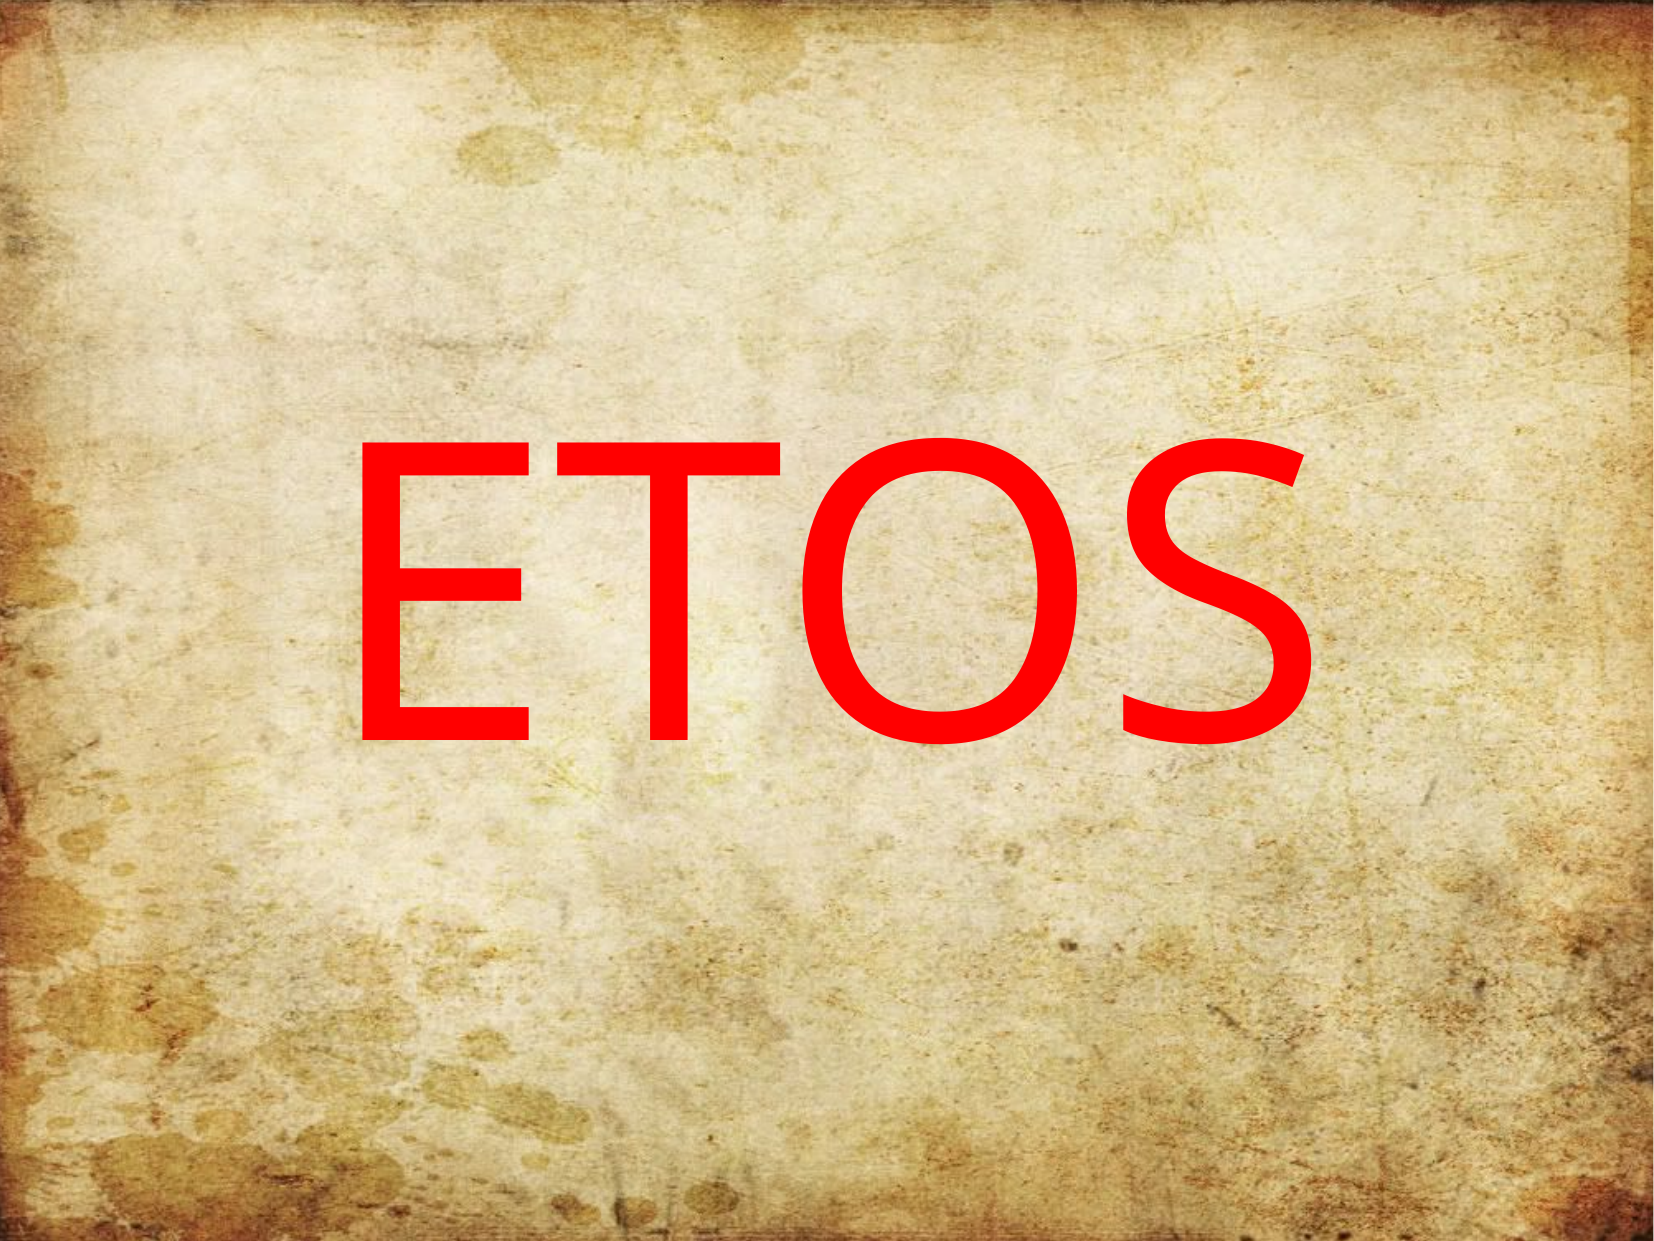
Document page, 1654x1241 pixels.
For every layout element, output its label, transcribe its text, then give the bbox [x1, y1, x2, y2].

picture [0, 0, 1654, 1241]
subtitle ETOS [82, 49, 1571, 1109]
